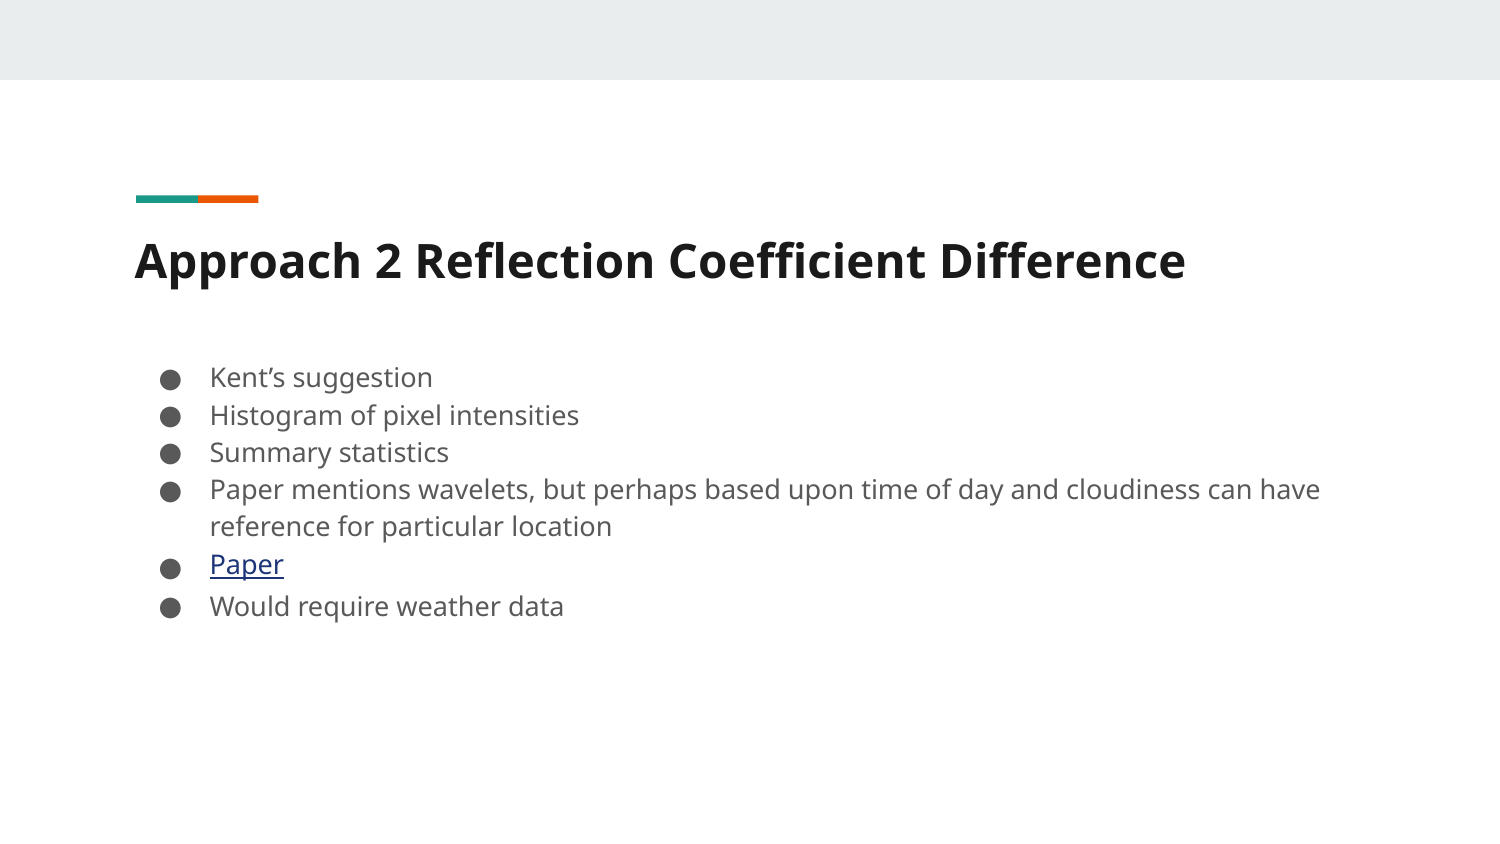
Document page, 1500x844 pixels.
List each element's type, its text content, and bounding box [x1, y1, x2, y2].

list Kent’s suggestion Histogram of pixel intensities Summary statistics Paper mentions wavelets, but perhaps based upon time of day and cloudiness can have reference for particular location Paper Would require weather data [119, 341, 1381, 712]
title Approach 2 Reflection Coefficient Difference [119, 216, 1381, 305]
